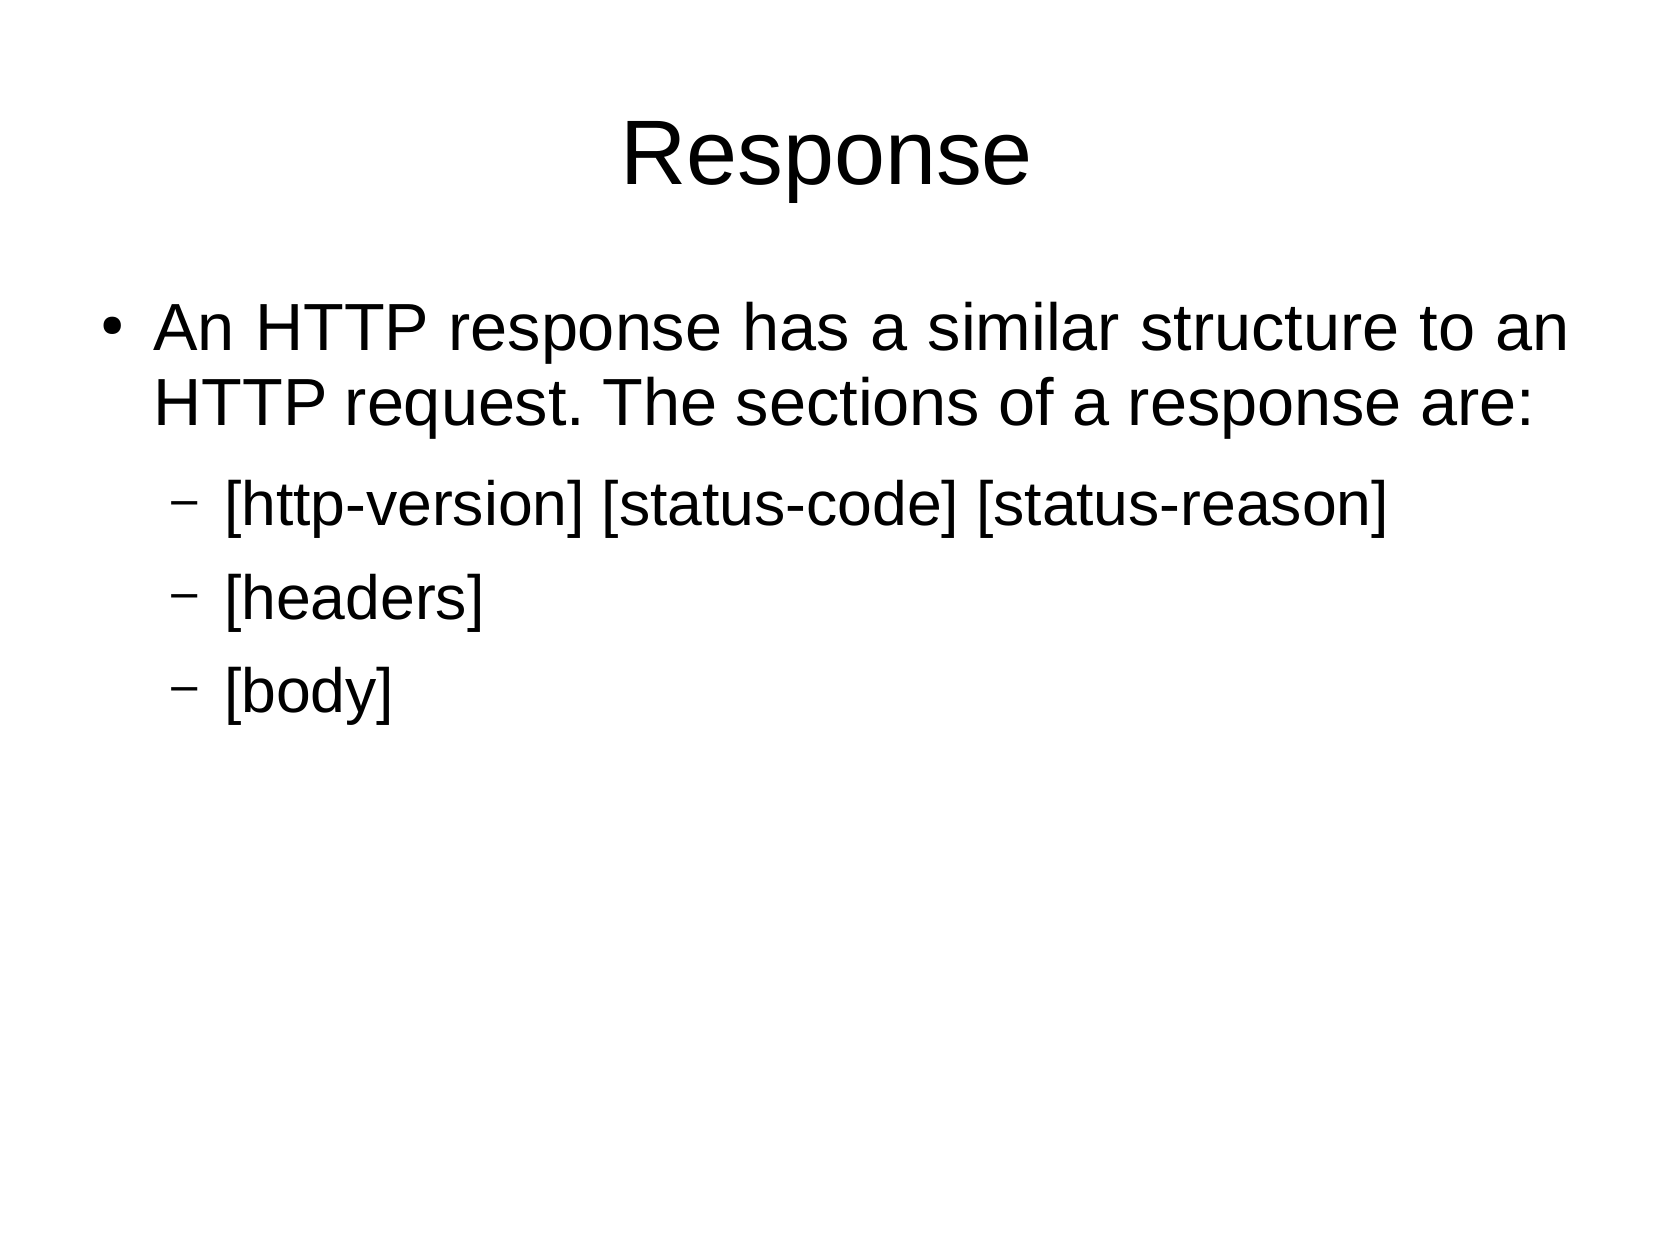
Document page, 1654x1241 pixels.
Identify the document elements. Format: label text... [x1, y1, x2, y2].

list An HTTP response has a similar structure to an HTTP request. The sections of a response are: [http-version] [status-code] [status-reason] [headers] [body] [82, 290, 1571, 1010]
title Response [82, 49, 1571, 257]
